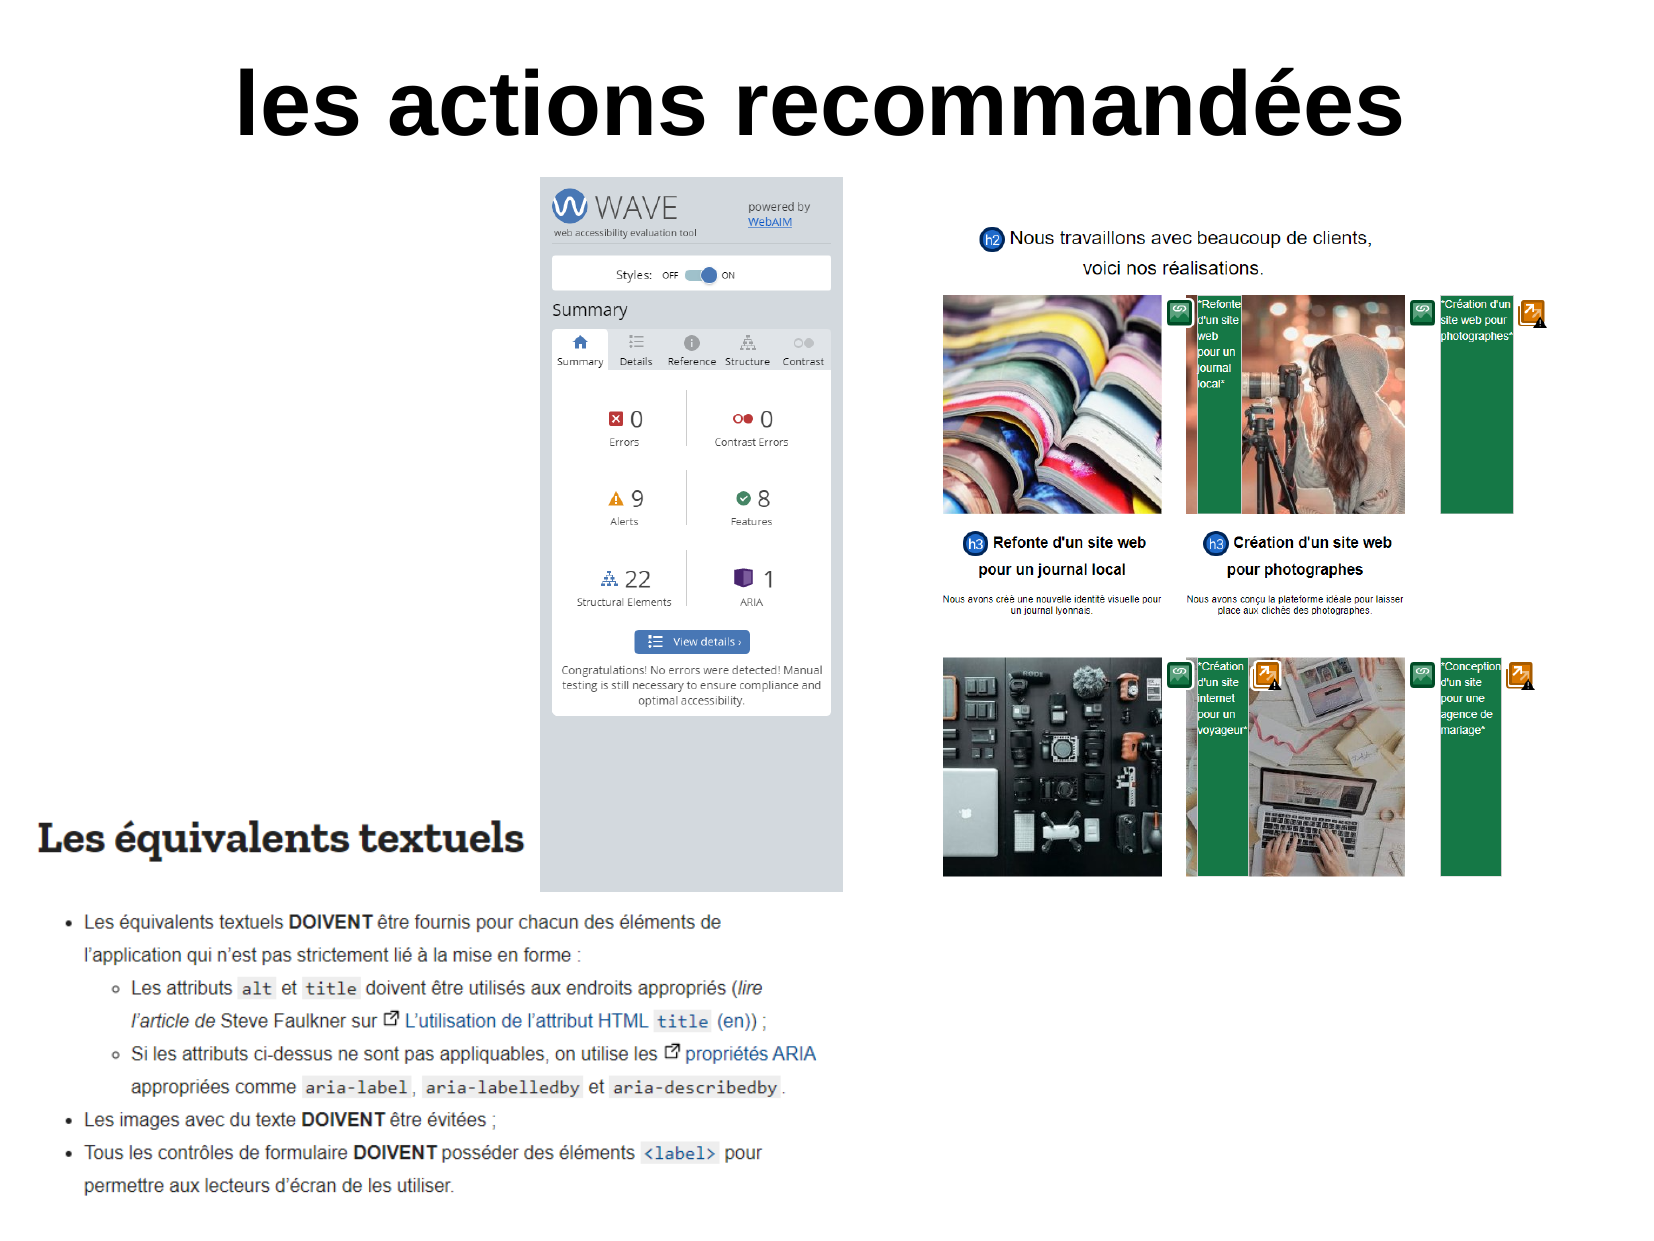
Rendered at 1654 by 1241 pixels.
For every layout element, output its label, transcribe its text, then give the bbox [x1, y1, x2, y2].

title les actions recommandées [76, 0, 1565, 208]
picture [0, 177, 1595, 1211]
